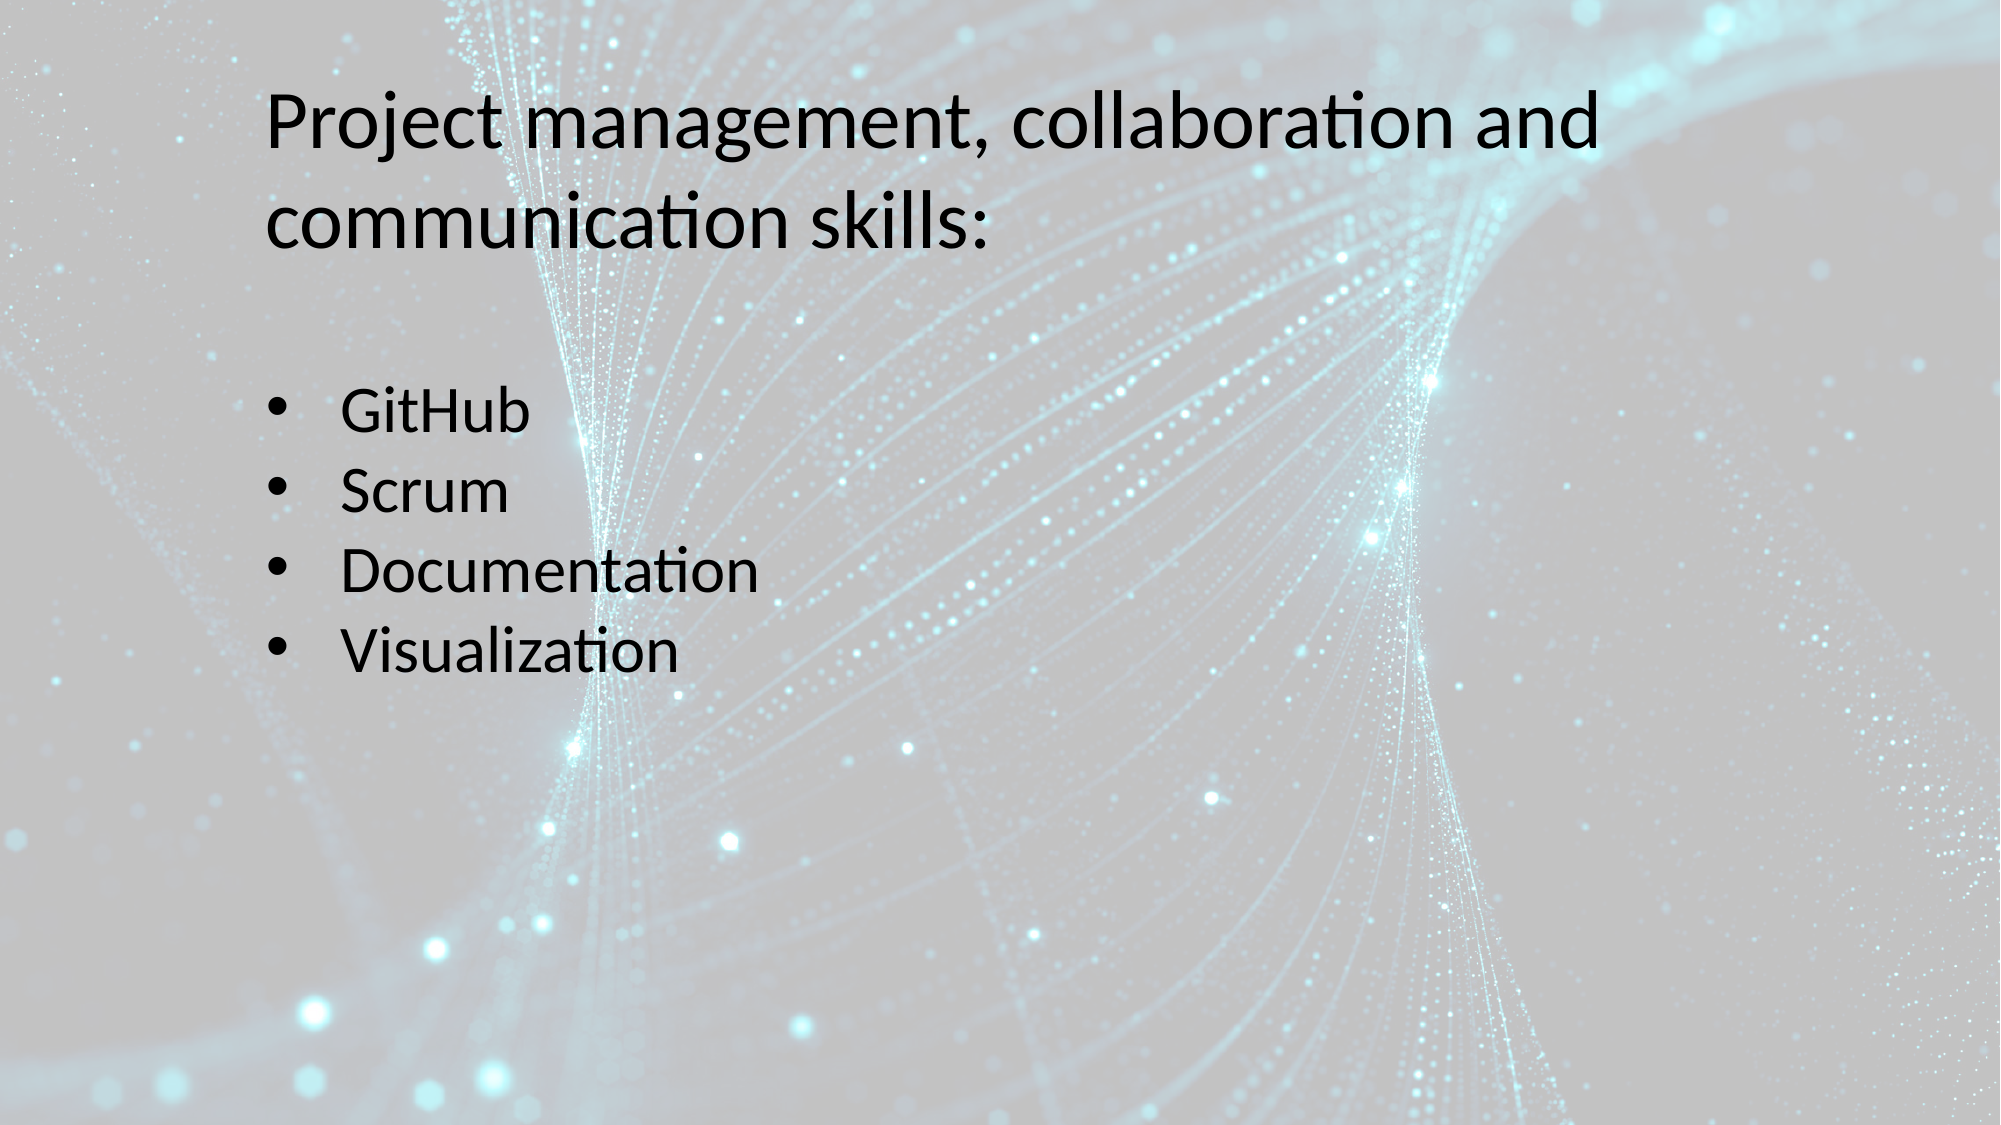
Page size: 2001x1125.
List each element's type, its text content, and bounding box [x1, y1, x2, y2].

text_box Project management, collaboration and communication skills: GitHub Scrum Documentation Visualization [250, 58, 2000, 853]
